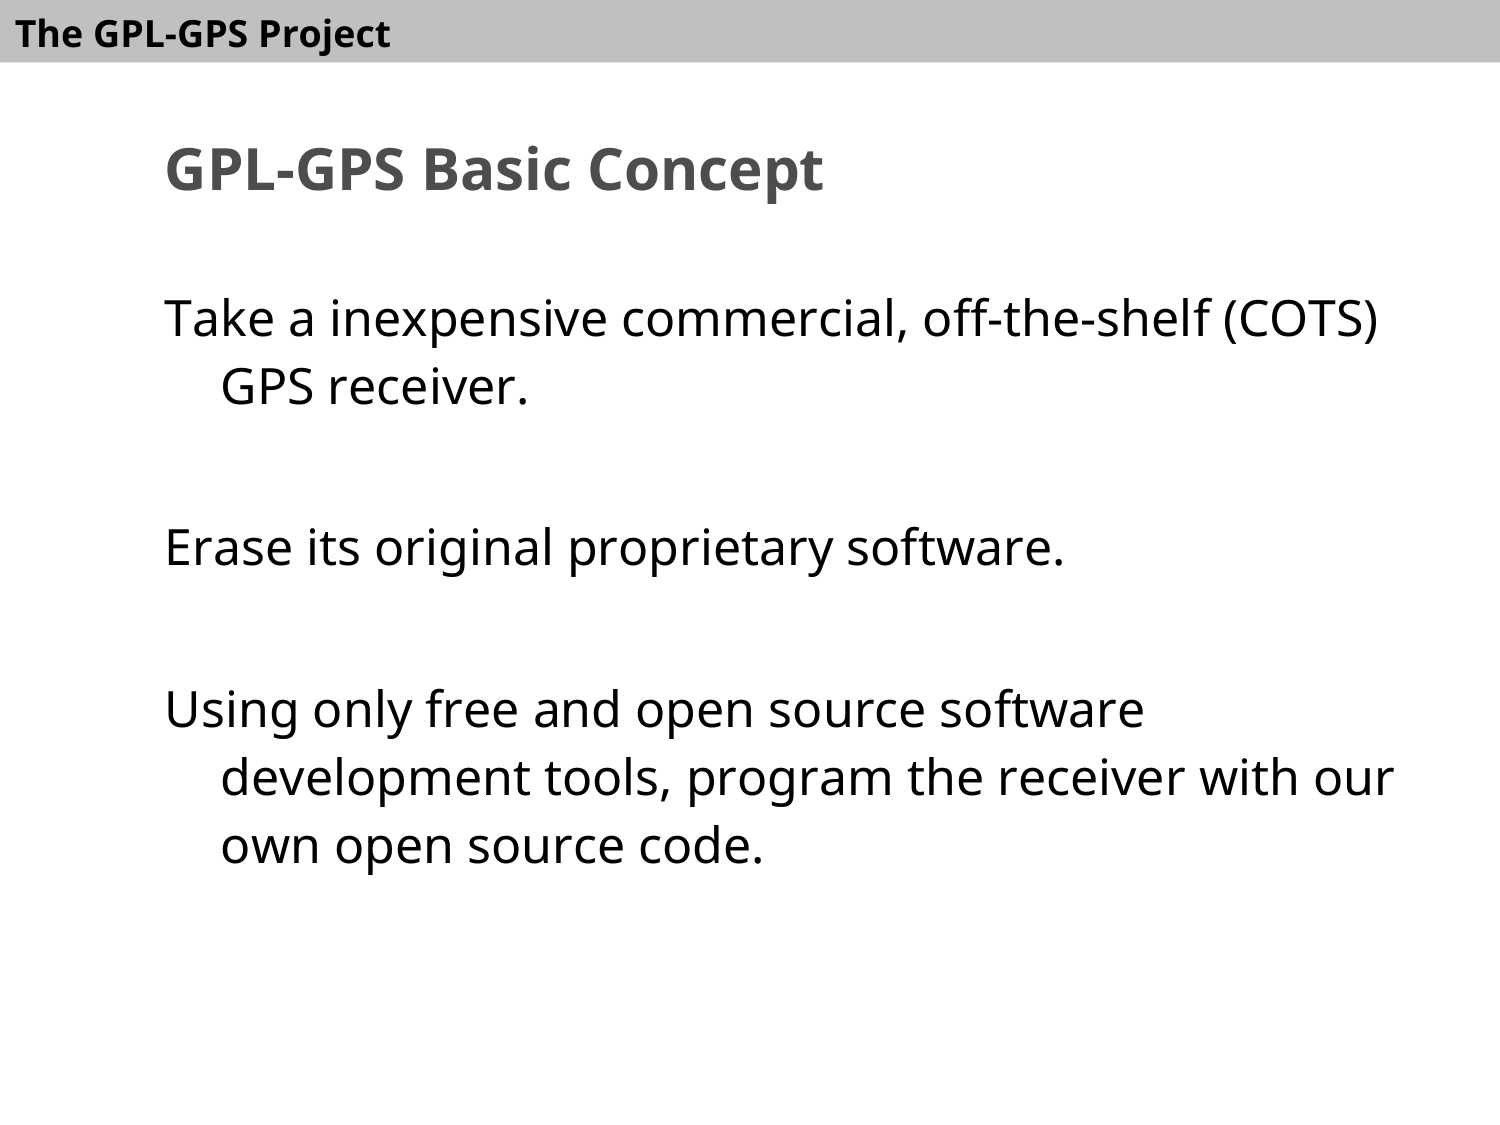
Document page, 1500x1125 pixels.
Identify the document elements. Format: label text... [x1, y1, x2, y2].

list Take a inexpensive commercial, off-the-shelf (COTS) GPS receiver. Erase its original proprietary software. Using only free and open source software development tools, program the receiver with our own open source code. [149, 275, 1463, 1013]
title GPL-GPS Basic Concept [149, 124, 1463, 213]
